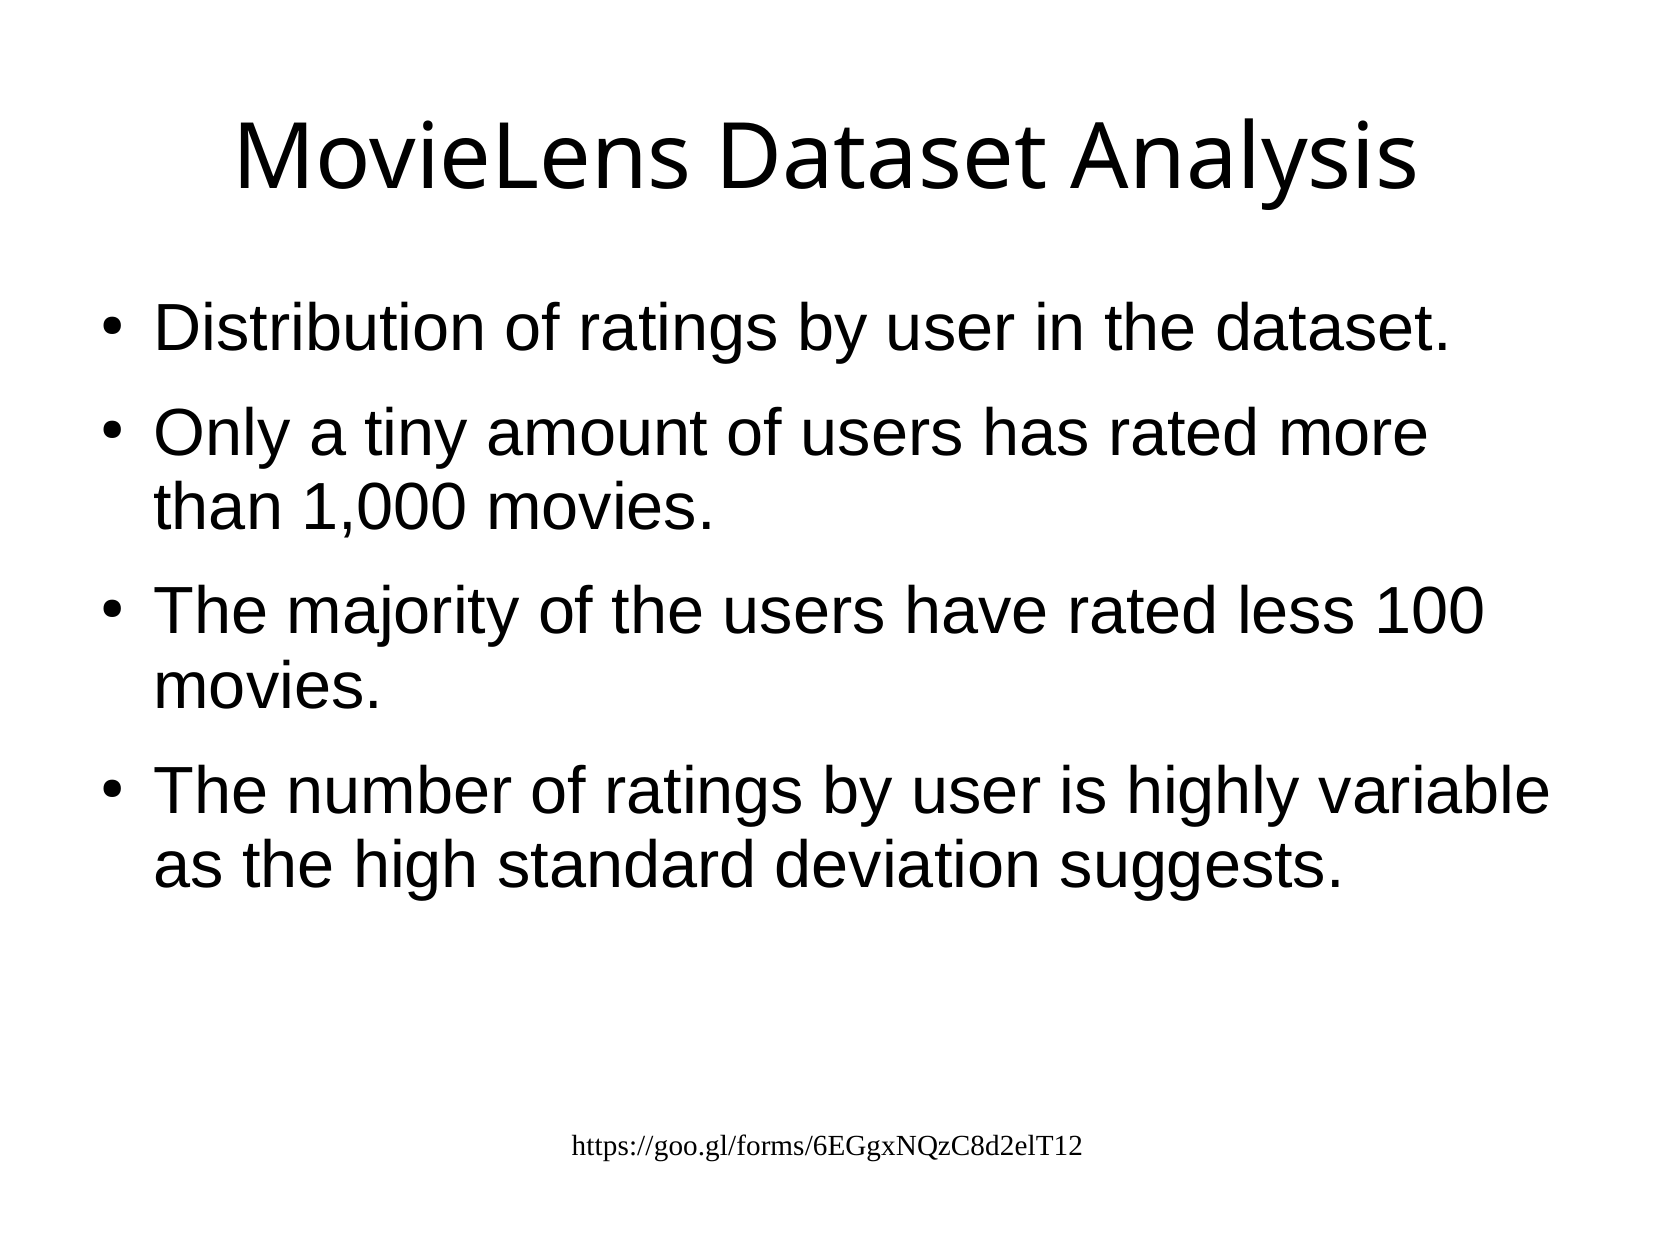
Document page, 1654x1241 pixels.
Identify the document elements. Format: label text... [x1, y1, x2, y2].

list Distribution of ratings by user in the dataset. Only a tiny amount of users has rated more than 1,000 movies. The majority of the users have rated less 100 movies. The number of ratings by user is highly variable as the high standard deviation suggests. [82, 290, 1571, 1010]
title MovieLens Dataset Analysis [82, 49, 1571, 257]
